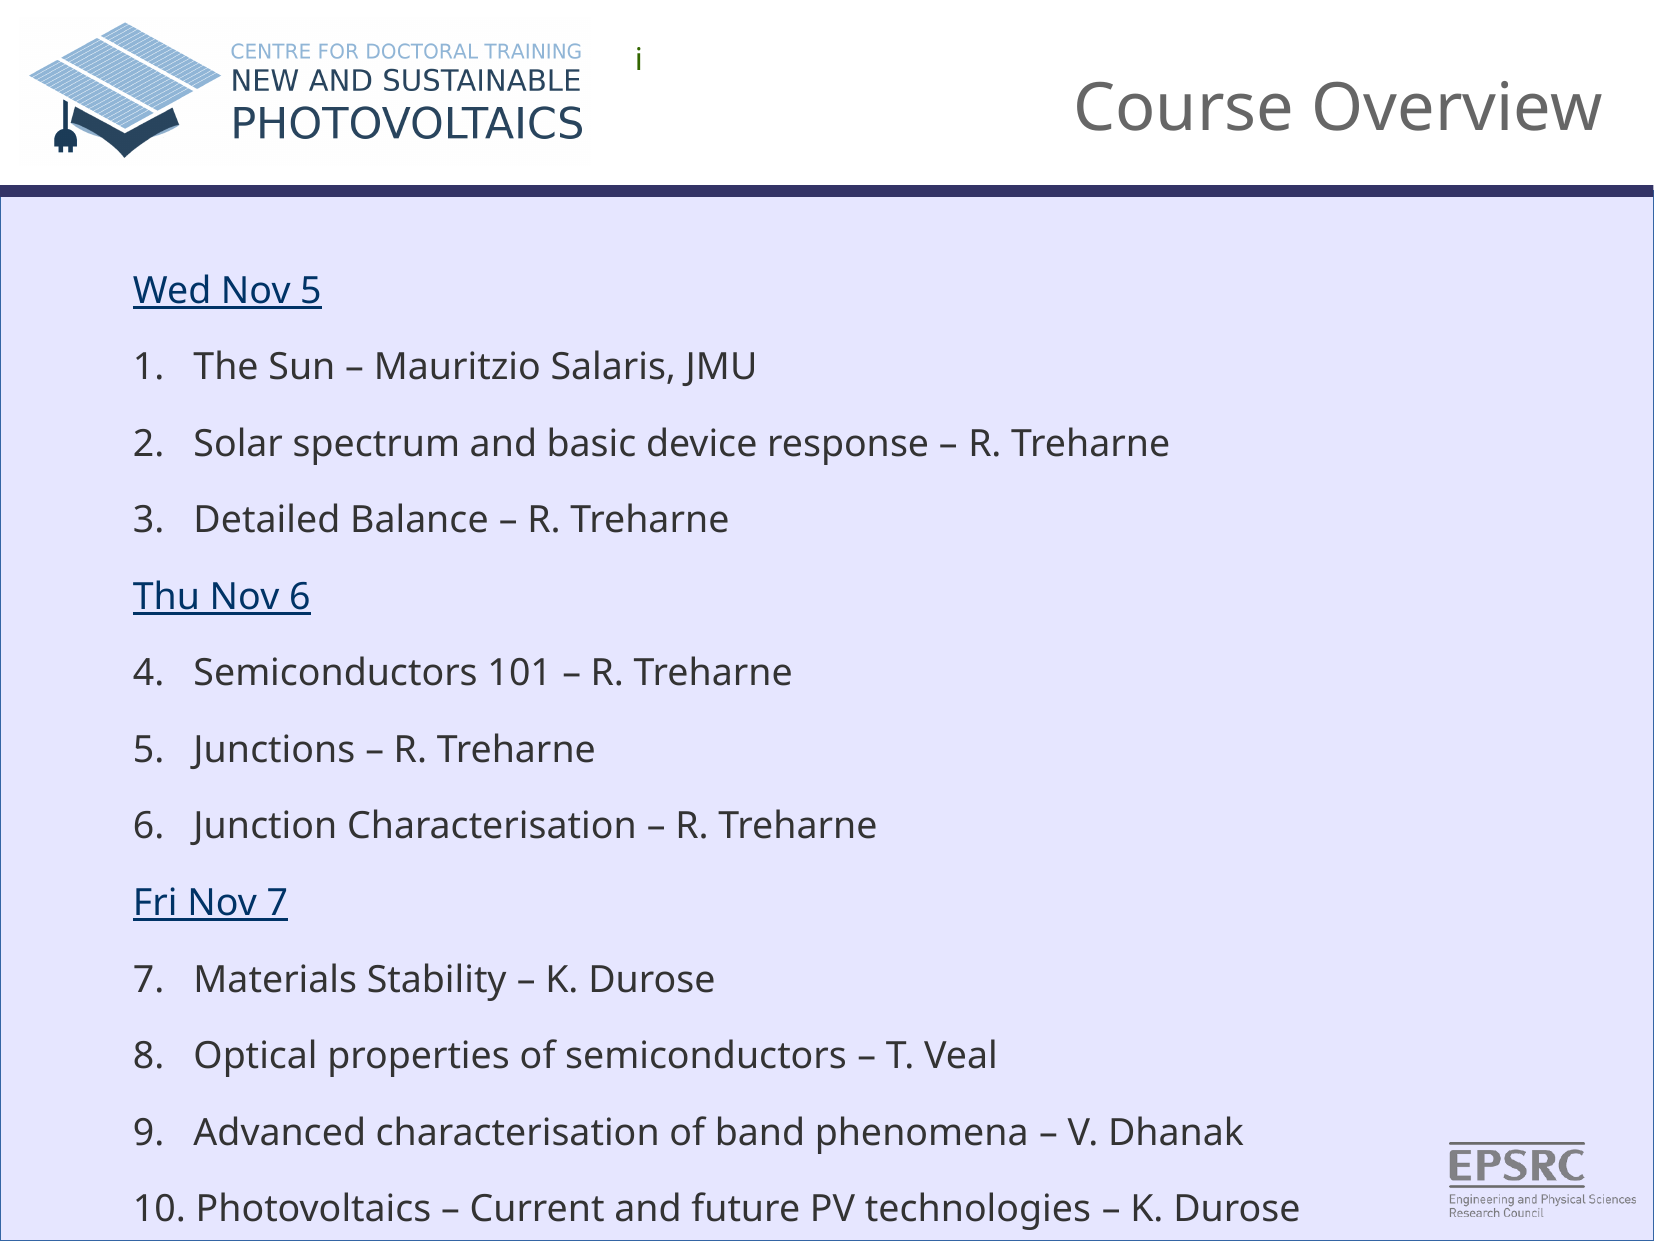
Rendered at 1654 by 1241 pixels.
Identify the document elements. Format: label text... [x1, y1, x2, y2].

text_box Wed Nov 5 1. The Sun – Mauritzio Salaris, JMU 2. Solar spectrum and basic device response – R. Treharne 3. Detailed Balance – R. Treharne Thu Nov 6 4. Semiconductors 101 – R. Treharne 5. Junctions – R. Treharne 6. Junction Characterisation – R. Treharne Fri Nov 7 7. Materials Stability – K. Durose 8. Optical properties of semiconductors – T. Veal 9. Advanced characterisation of band phenomena – V. Dhanak 10. Photovoltaics – Current and future PV technologies – K. Durose Mon Nov 10 EXAM [118, 230, 1489, 1176]
picture [19, 17, 591, 166]
text_box [0, 197, 1654, 1241]
text_box Course Overview [767, 51, 1619, 142]
picture [1449, 1142, 1636, 1217]
text_box i [620, 29, 880, 80]
